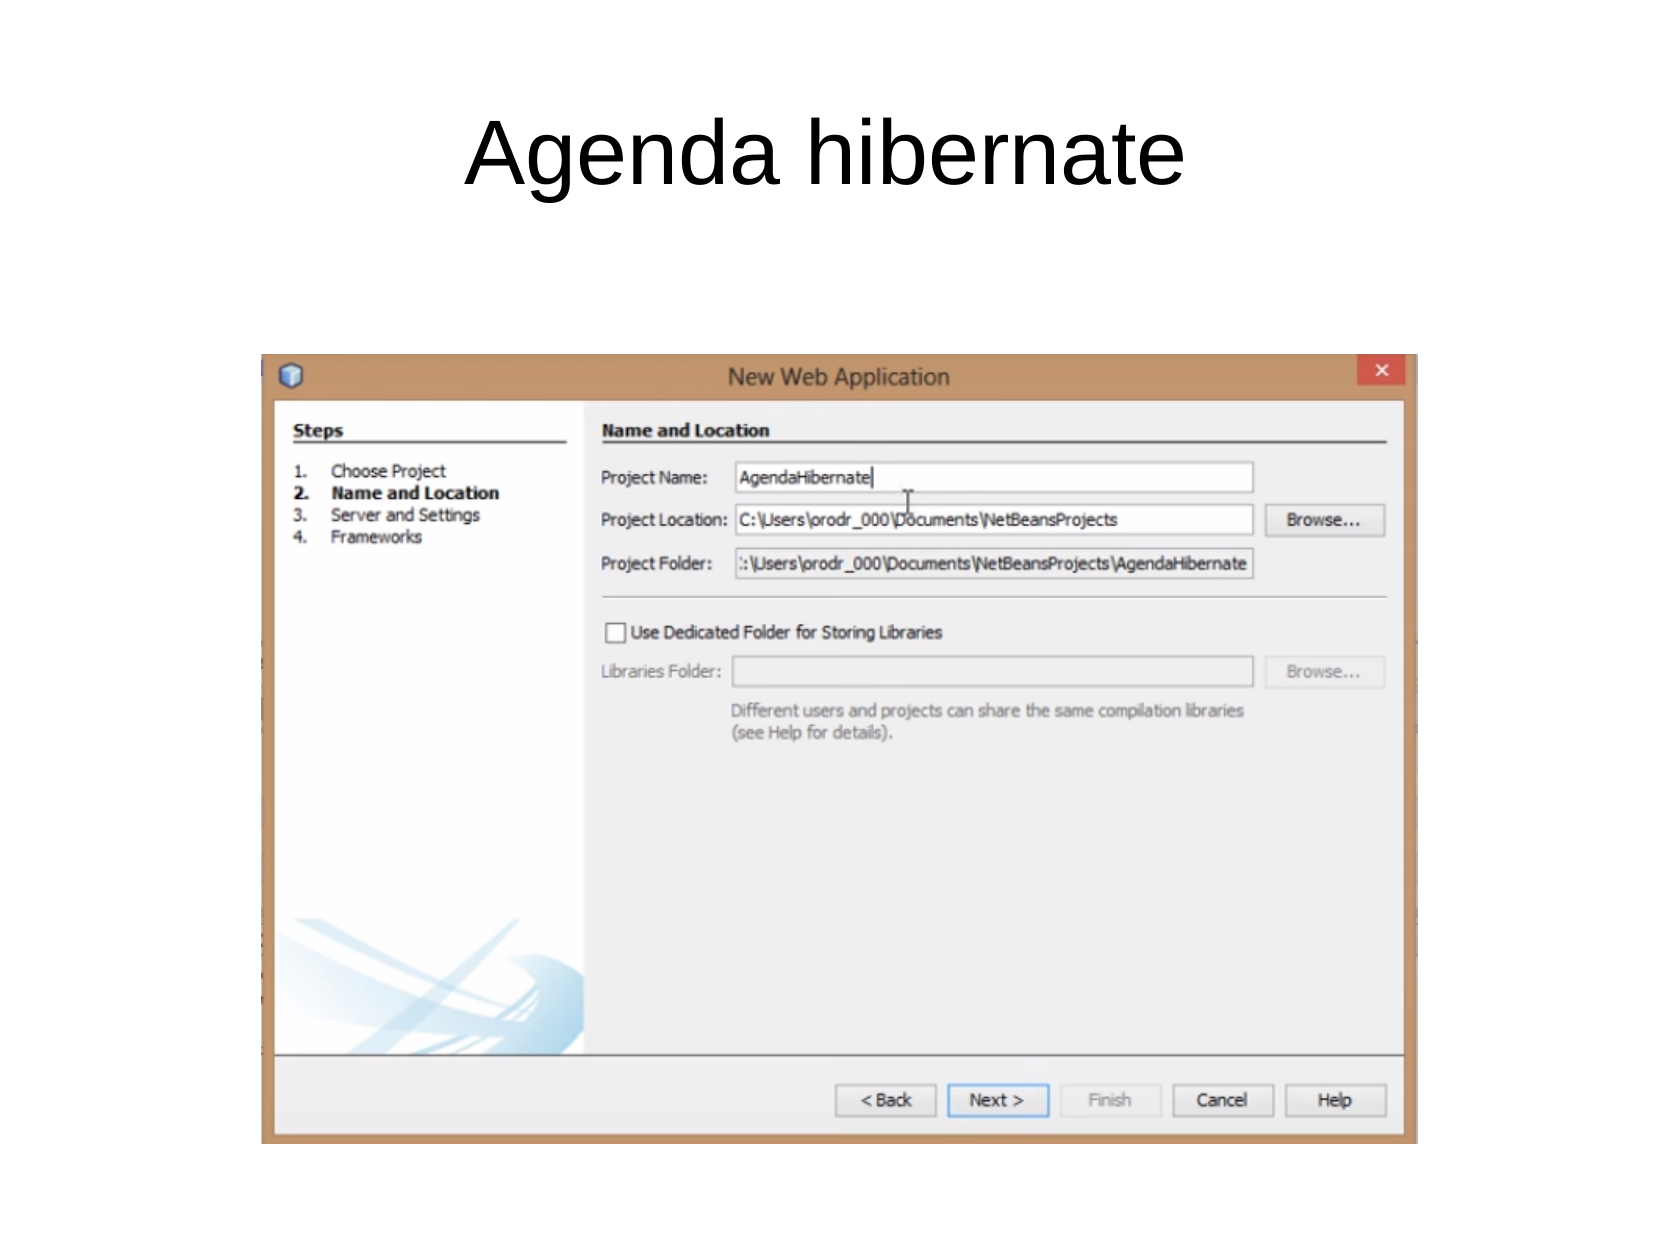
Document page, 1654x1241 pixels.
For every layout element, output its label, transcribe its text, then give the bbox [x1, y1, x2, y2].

title Agenda hibernate [82, 49, 1571, 257]
picture [261, 354, 1418, 1144]
